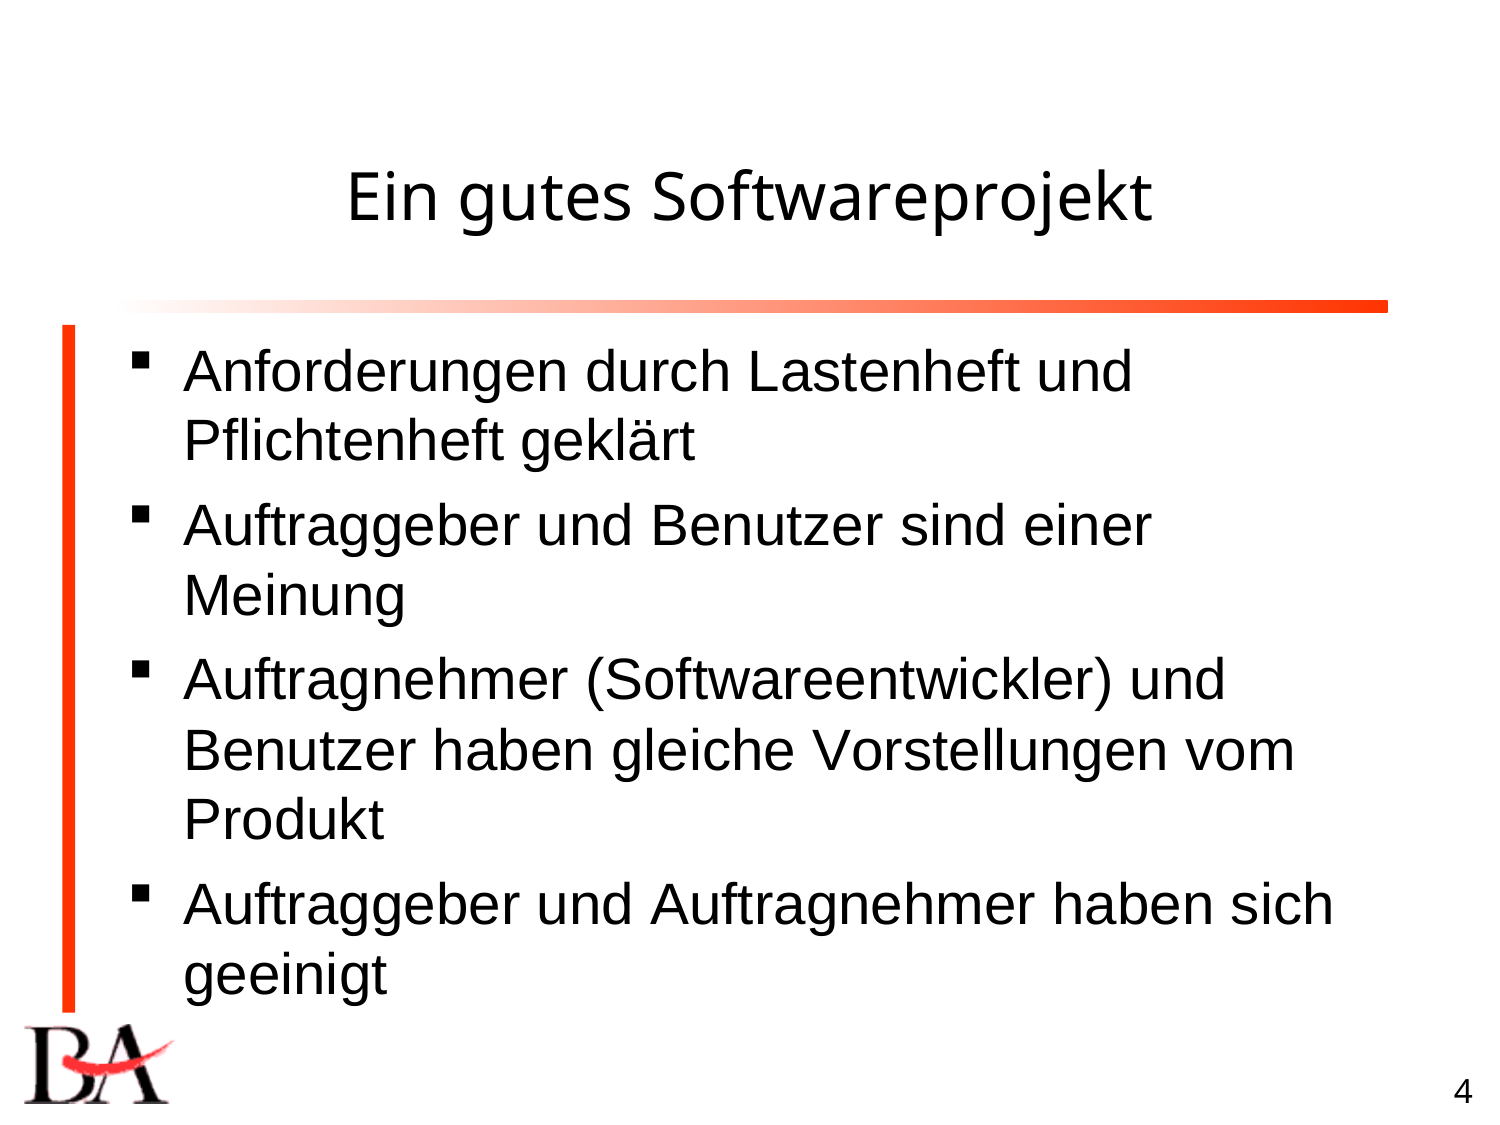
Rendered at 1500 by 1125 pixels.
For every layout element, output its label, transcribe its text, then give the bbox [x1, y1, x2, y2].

list Anforderungen durch Lastenheft und Pflichtenheft geklärt Auftraggeber und Benutzer sind einer Meinung Auftragnehmer (Softwareentwickler) und Benutzer haben gleiche Vorstellungen vom Produkt Auftraggeber und Auftragnehmer haben sich geeinigt [112, 324, 1388, 1051]
picture [24, 1024, 175, 1104]
title Ein gutes Softwareprojekt [112, 99, 1388, 288]
